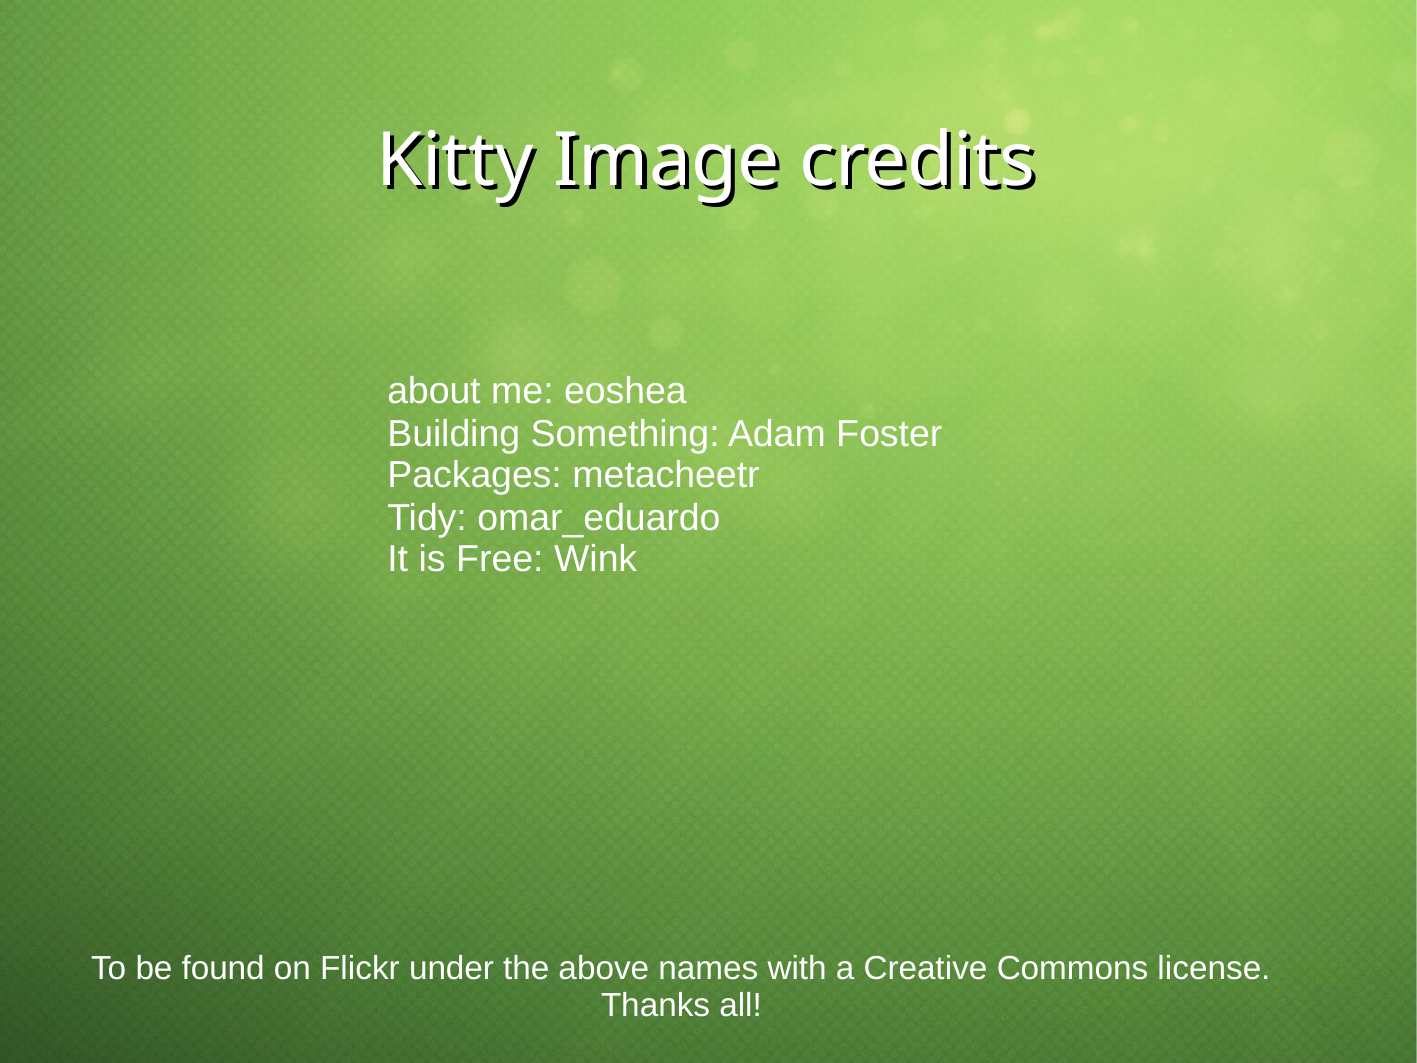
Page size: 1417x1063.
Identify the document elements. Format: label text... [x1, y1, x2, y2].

text_box about me: eoshea Building Something: Adam Foster Packages: metacheetr Tidy: omar_eduardo It is Free: Wink [372, 362, 996, 588]
picture [0, 0, 1417, 1063]
text_box Kitty Image credits [68, 97, 1344, 200]
text_box To be found on Flickr under the above names with a Creative Commons license. Thanks all! [53, 941, 1311, 1031]
